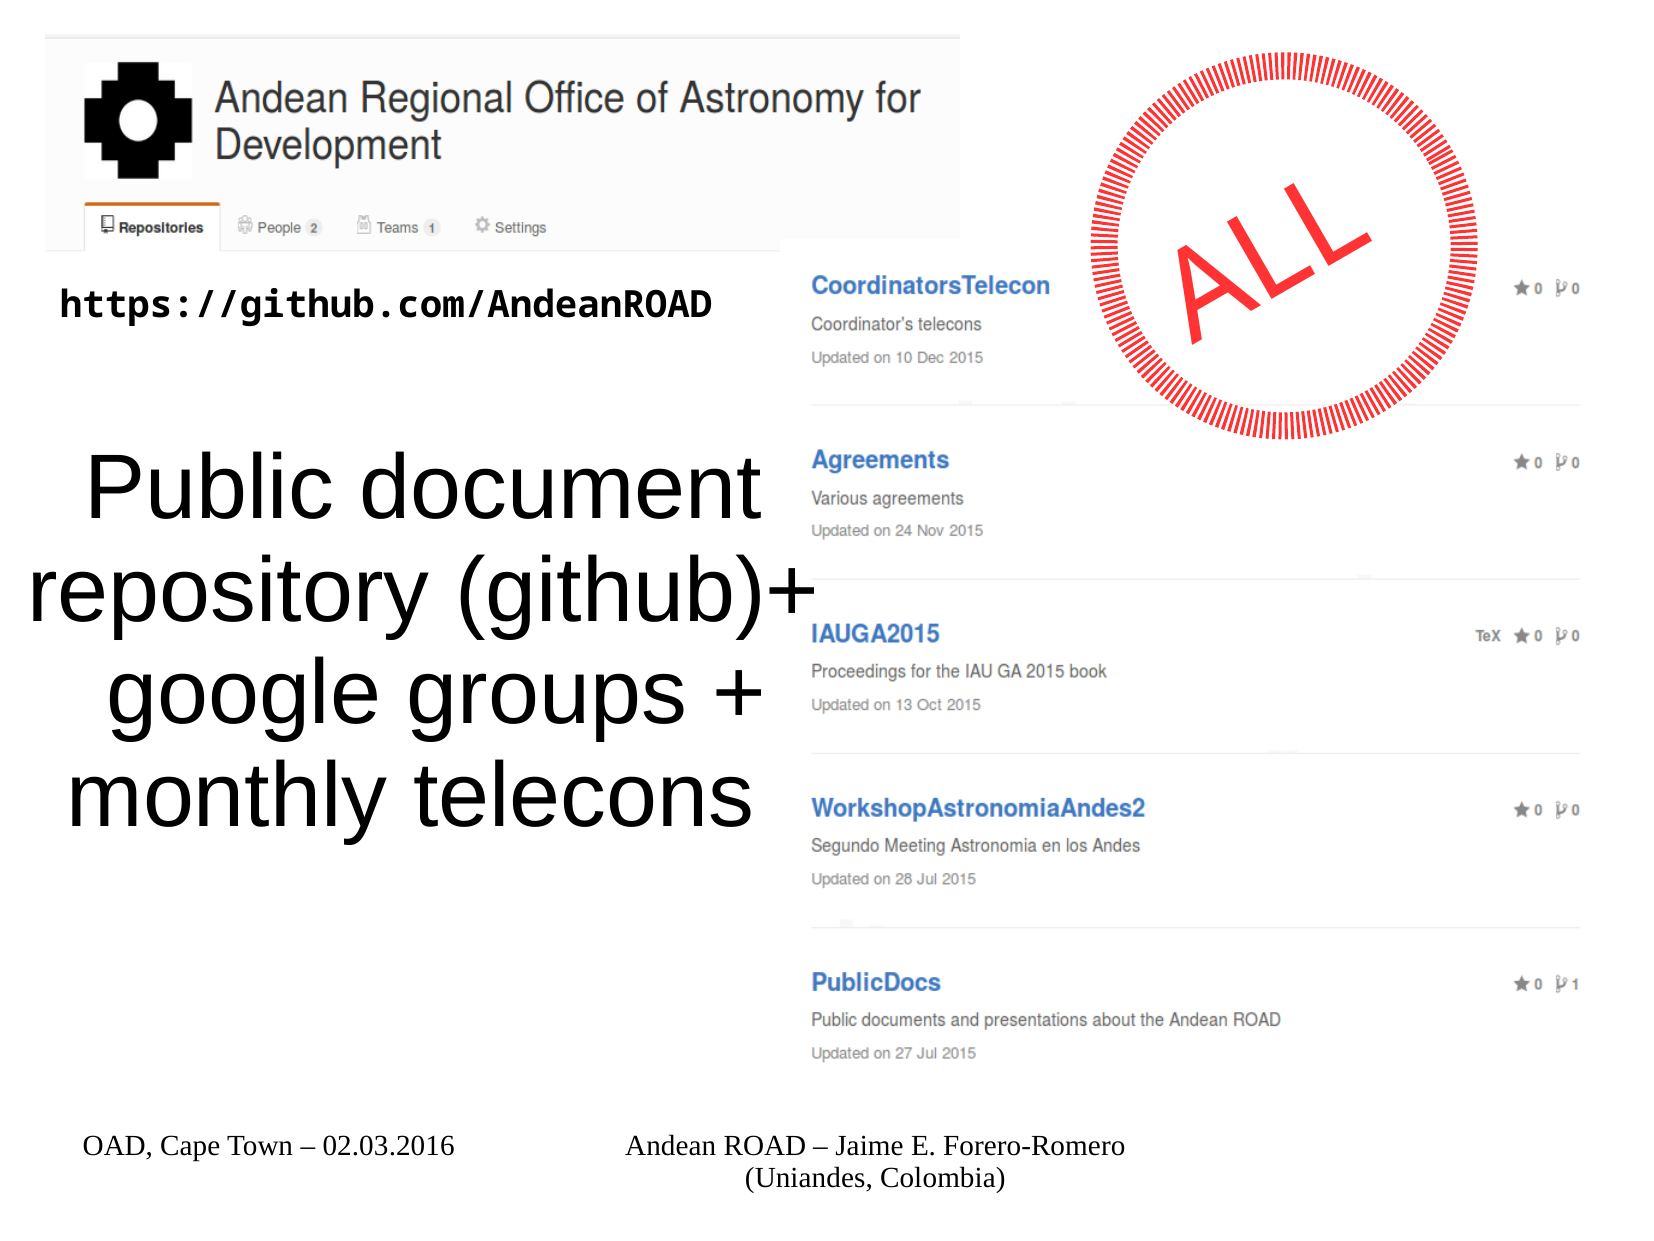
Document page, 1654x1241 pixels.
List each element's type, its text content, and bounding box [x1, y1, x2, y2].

picture [45, 34, 1645, 1066]
text_box https://github.com/AndeanROAD [45, 270, 804, 328]
title Public document repository (github)+ google groups + monthly telecons [22, 435, 826, 949]
text_box ALL [1108, 83, 1460, 396]
